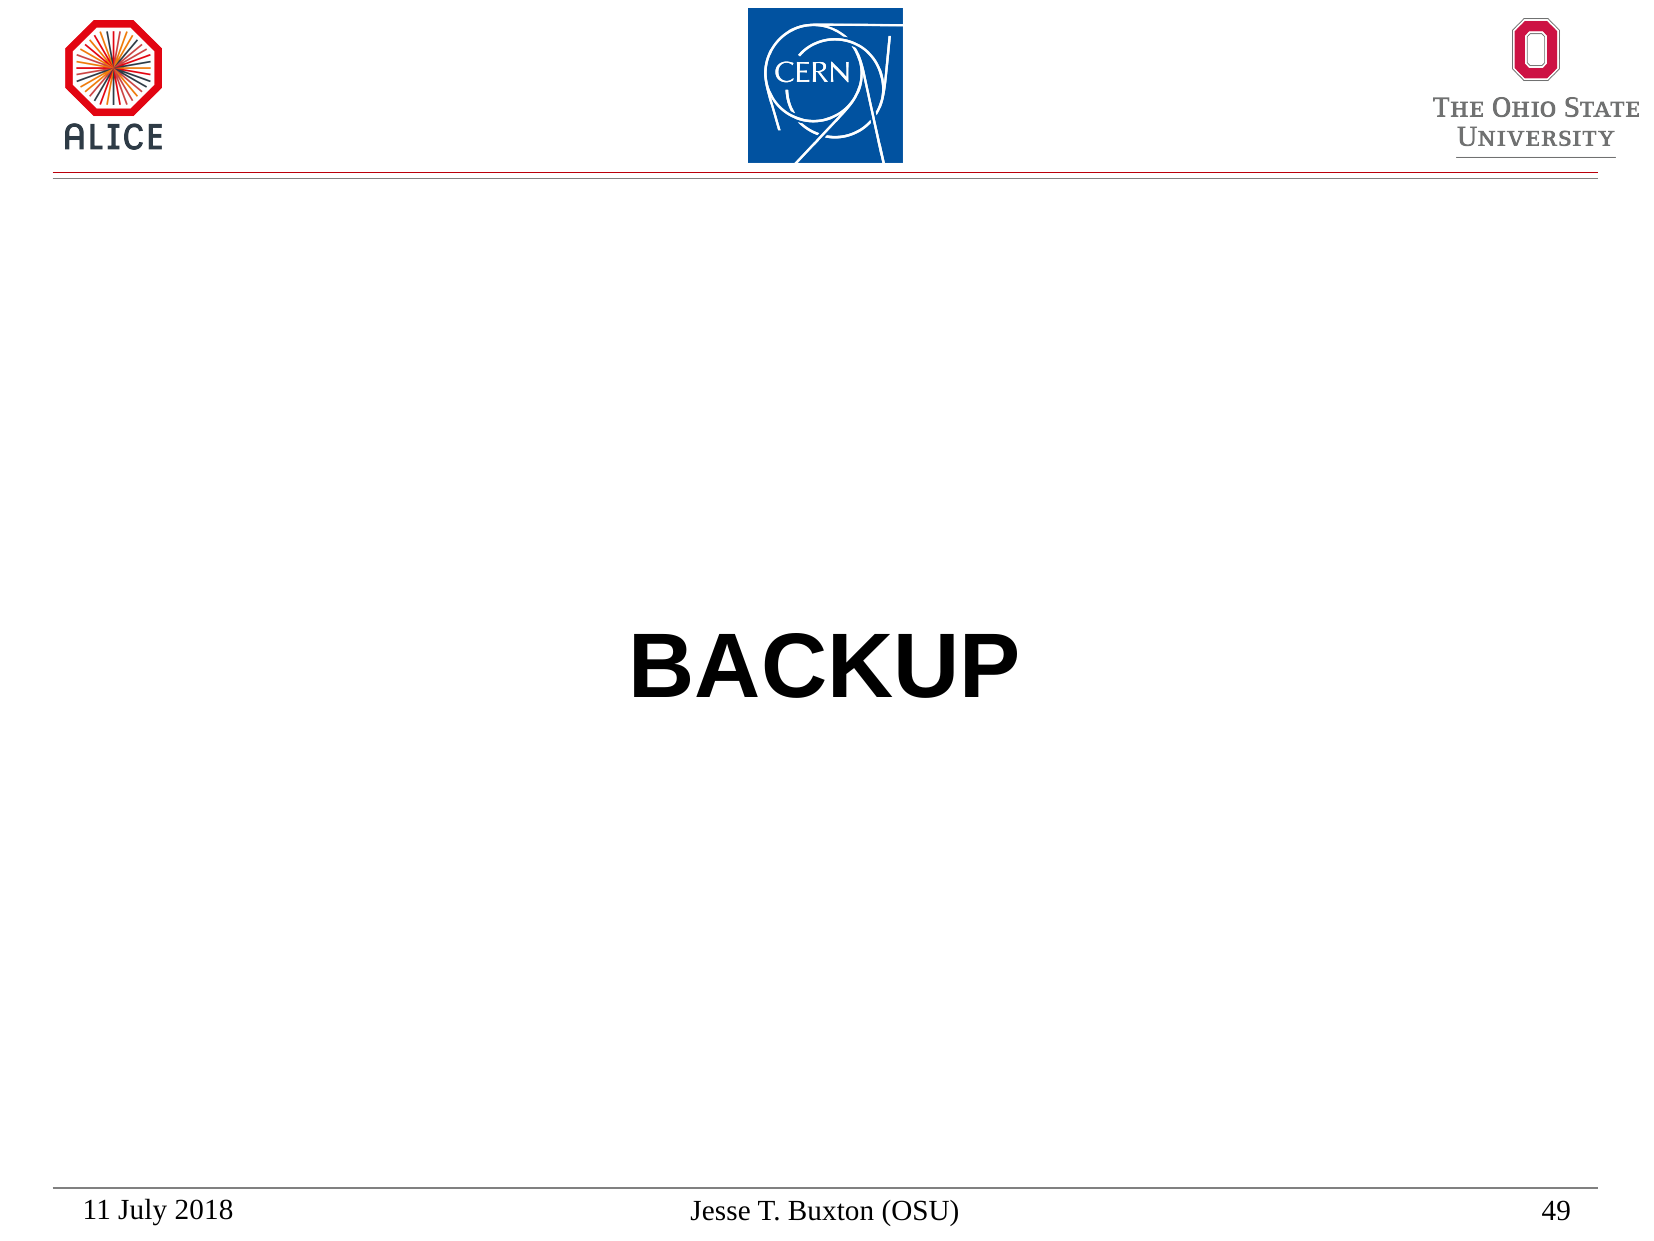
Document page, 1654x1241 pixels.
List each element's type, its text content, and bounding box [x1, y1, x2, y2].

title BACKUP [137, 580, 1513, 751]
picture [748, 8, 903, 163]
picture [1430, 5, 1642, 171]
picture [65, 20, 162, 150]
